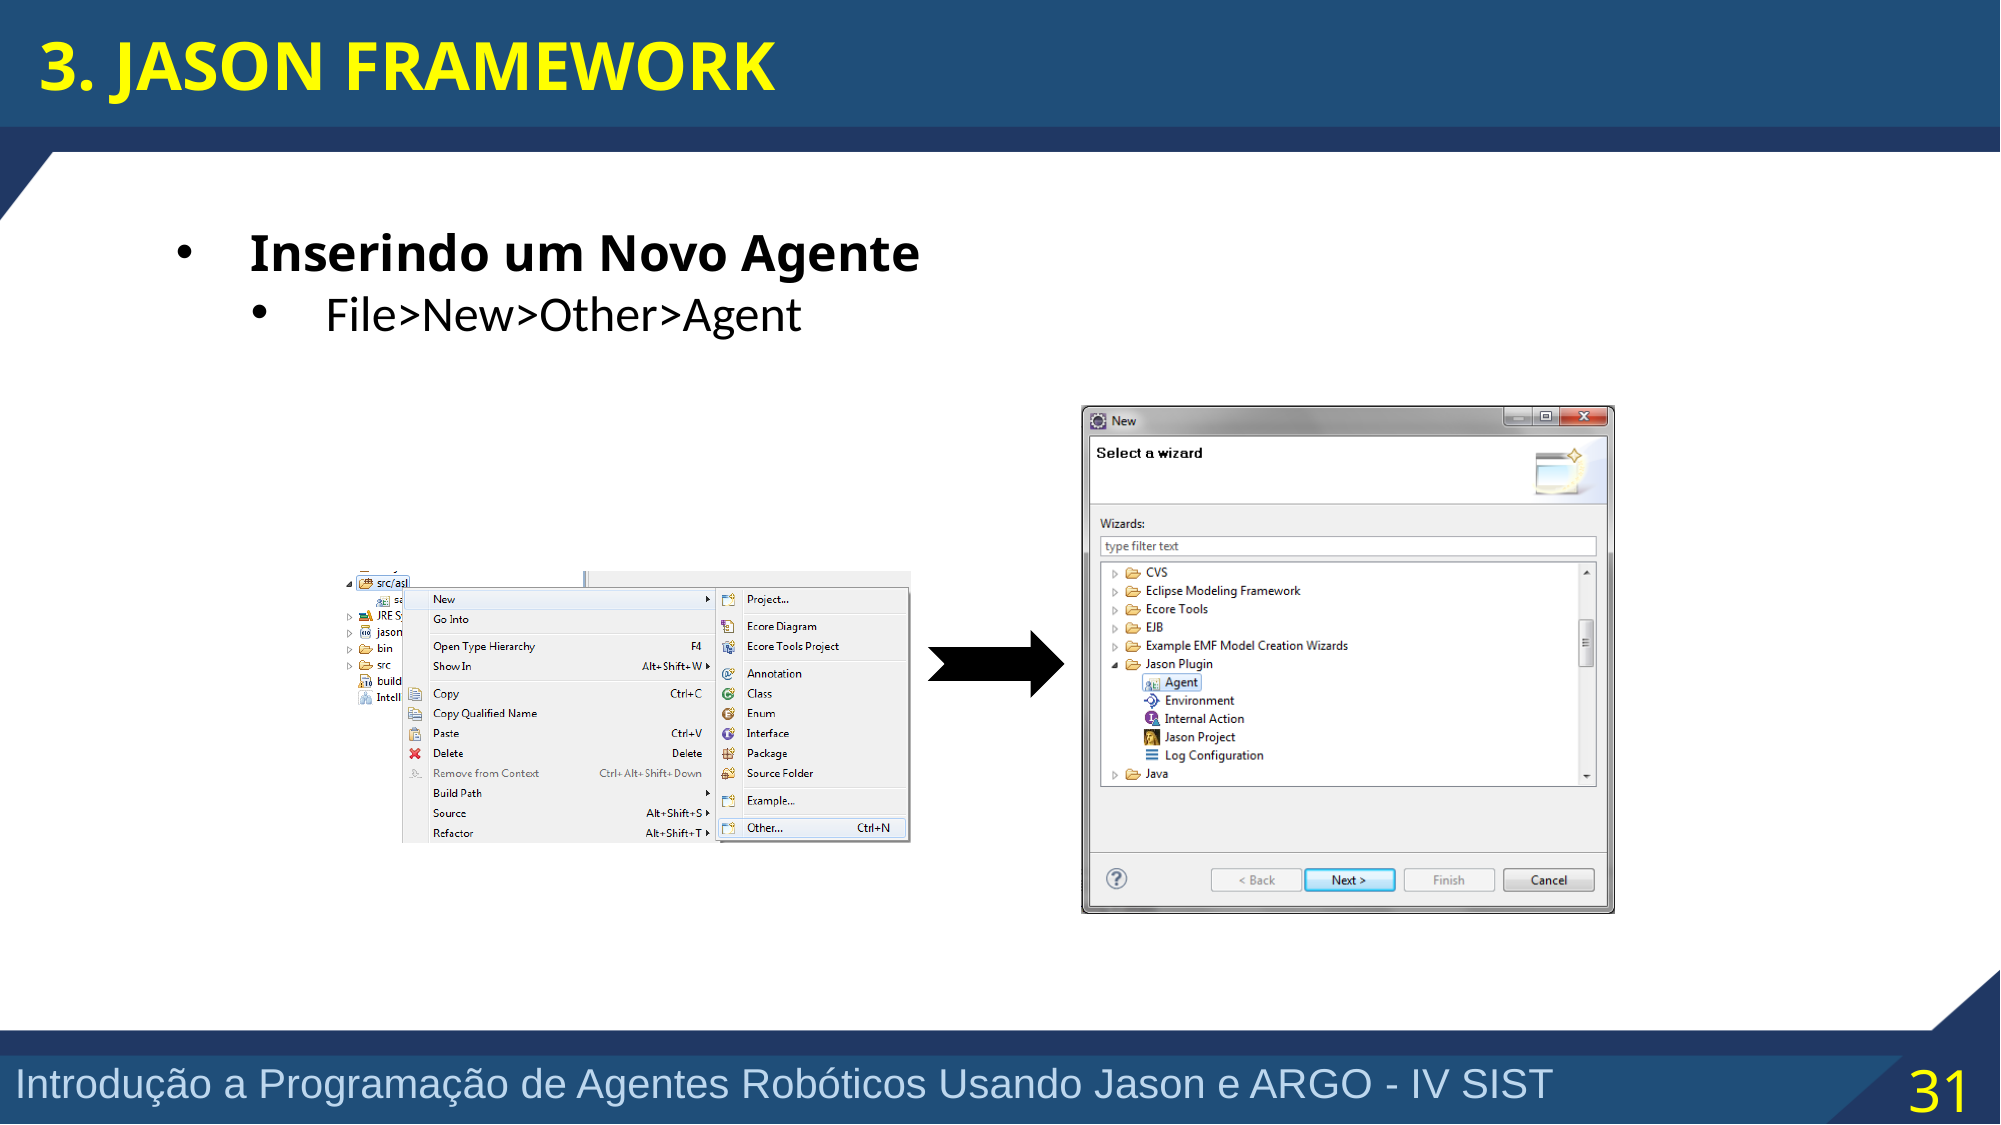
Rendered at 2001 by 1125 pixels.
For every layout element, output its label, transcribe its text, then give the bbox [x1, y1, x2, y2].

text_box Inserindo um Novo Agente File>New>Other>Agent [161, 214, 1437, 350]
text_box 3. JASON FRAMEWORK [24, 16, 2000, 112]
text_box [927, 630, 1065, 698]
picture [0, 0, 2000, 1124]
